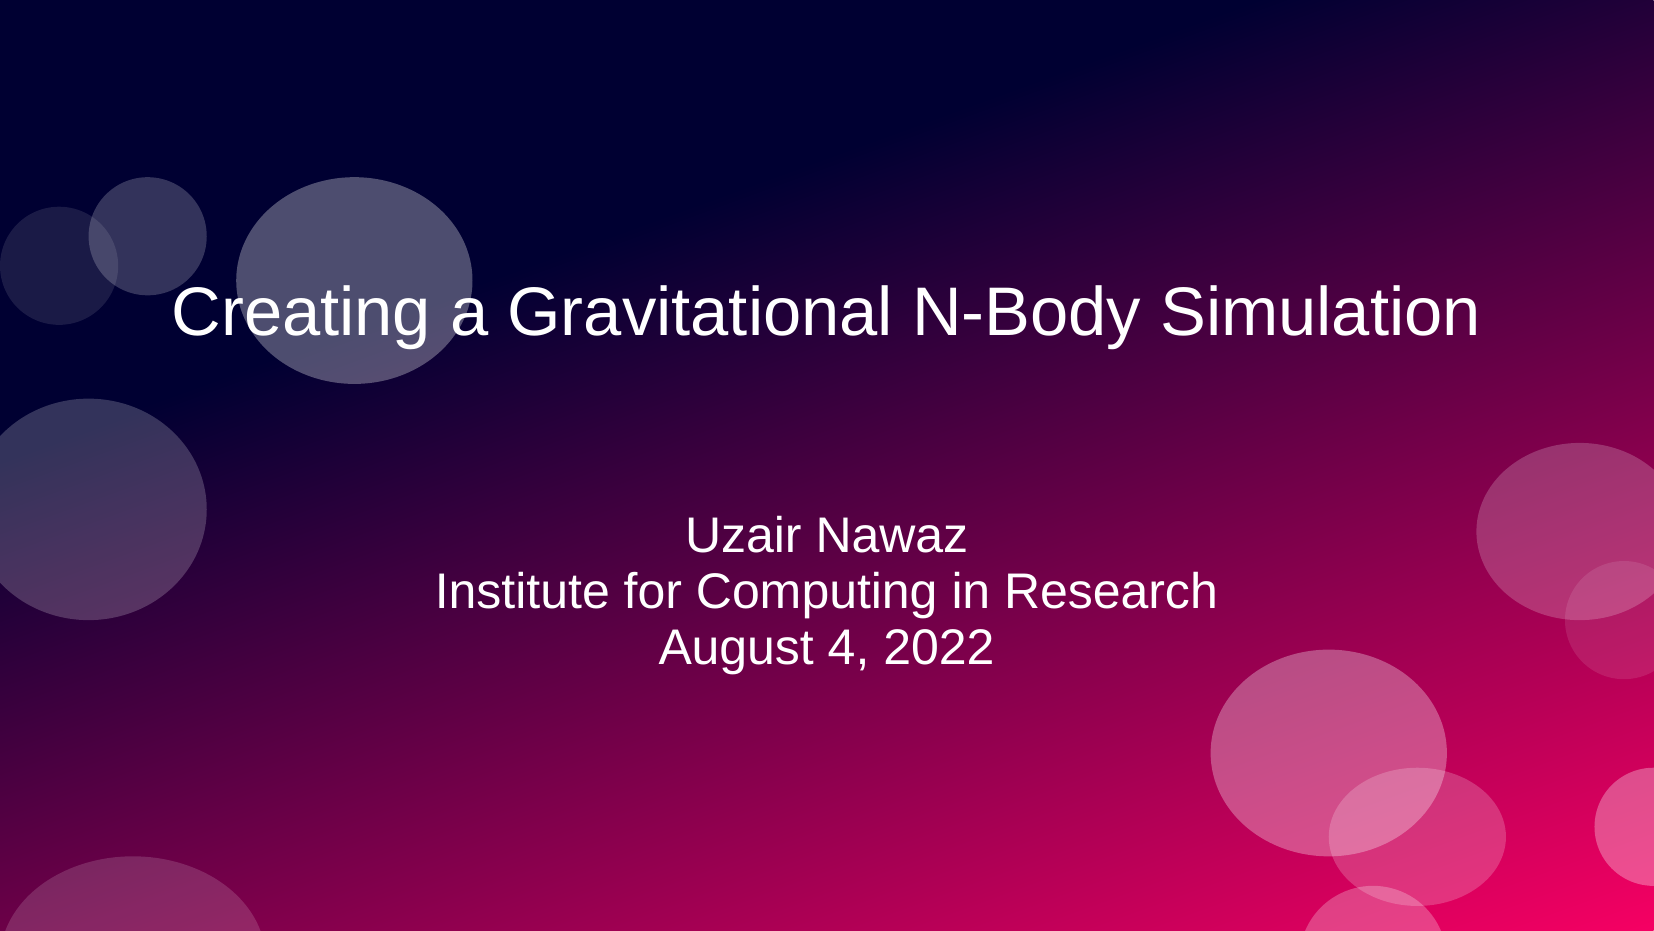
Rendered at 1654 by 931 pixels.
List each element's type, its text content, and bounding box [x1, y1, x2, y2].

title Creating a Gravitational N-Body Simulation [82, 234, 1571, 390]
subtitle Uzair Nawaz Institute for Computing in Research August 4, 2022 [82, 425, 1571, 758]
